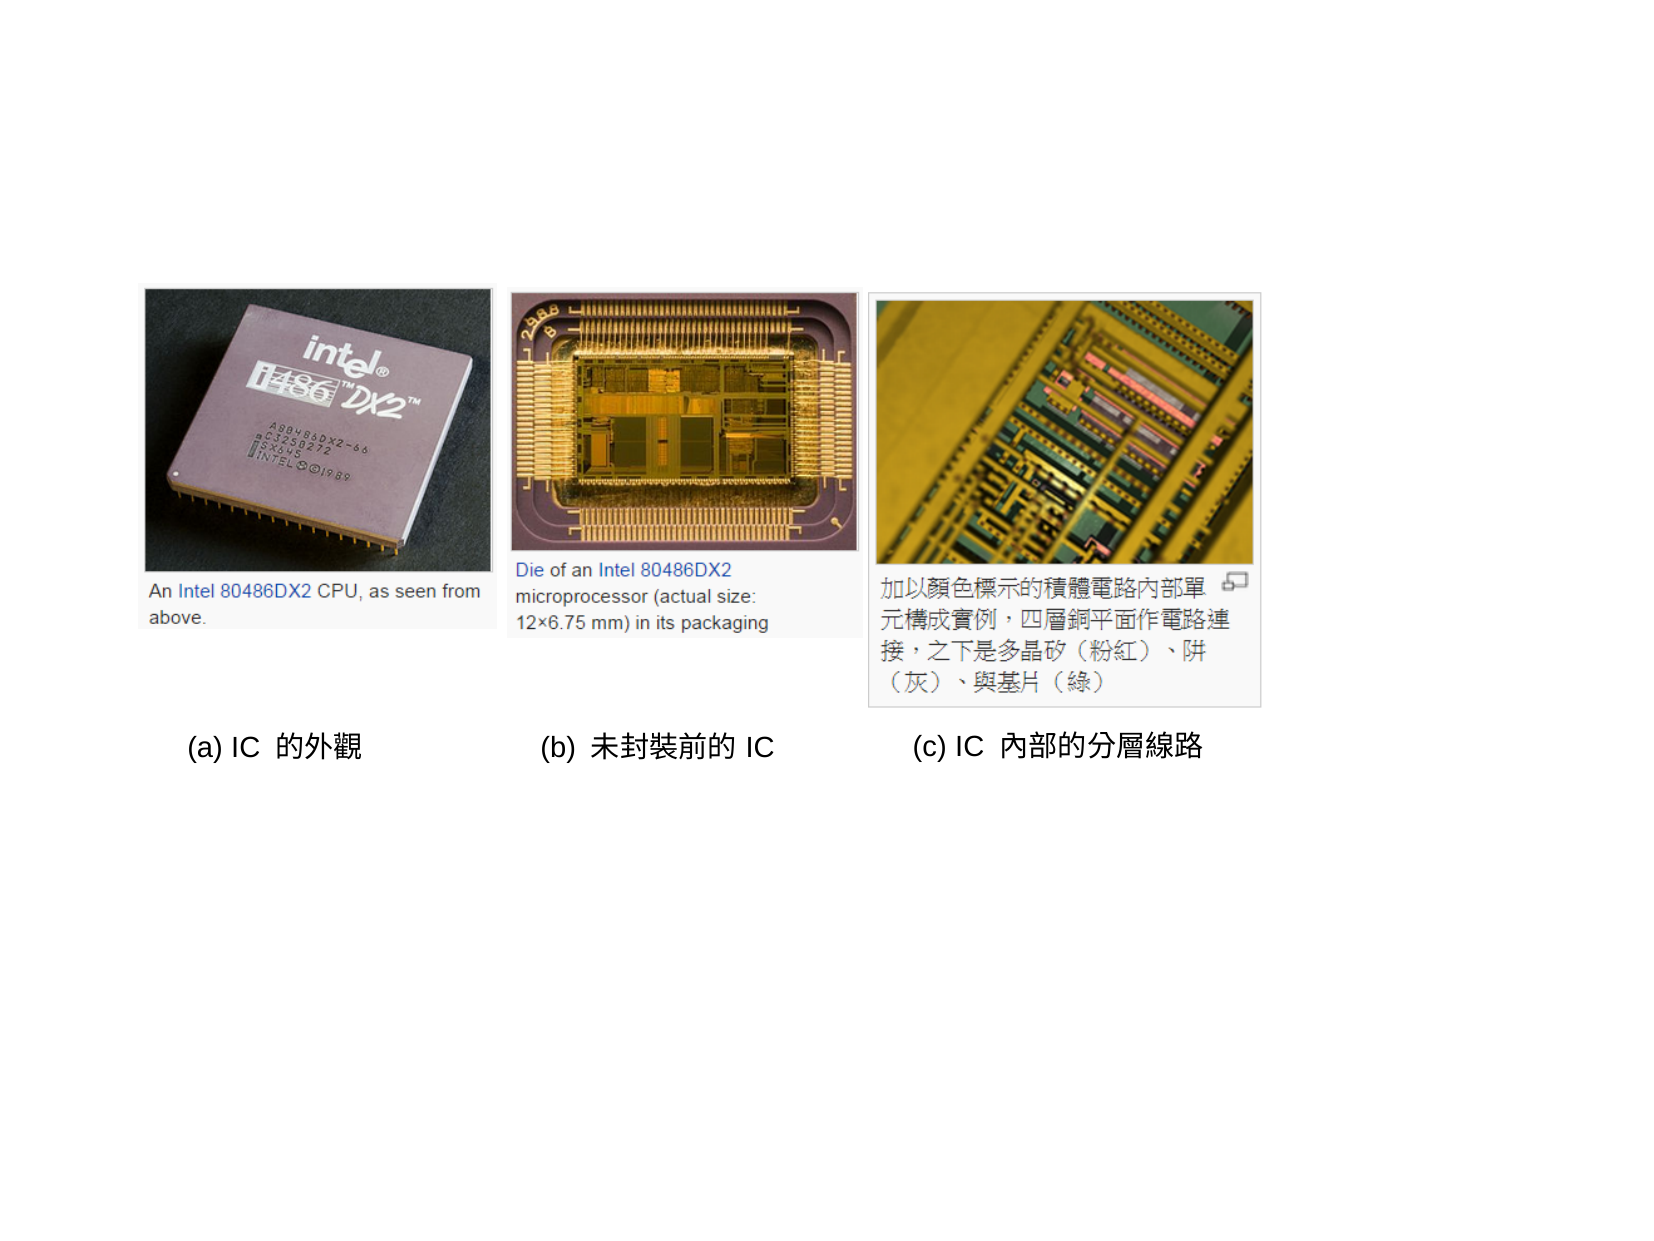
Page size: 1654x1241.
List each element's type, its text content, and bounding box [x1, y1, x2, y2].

picture [868, 291, 1264, 709]
text_box (b) 未封裝前的IC [525, 716, 797, 768]
picture [138, 283, 497, 629]
text_box (a) IC 的外觀 [172, 716, 378, 768]
picture [507, 287, 863, 638]
text_box (c) IC 內部的分層線路 [897, 714, 1219, 767]
